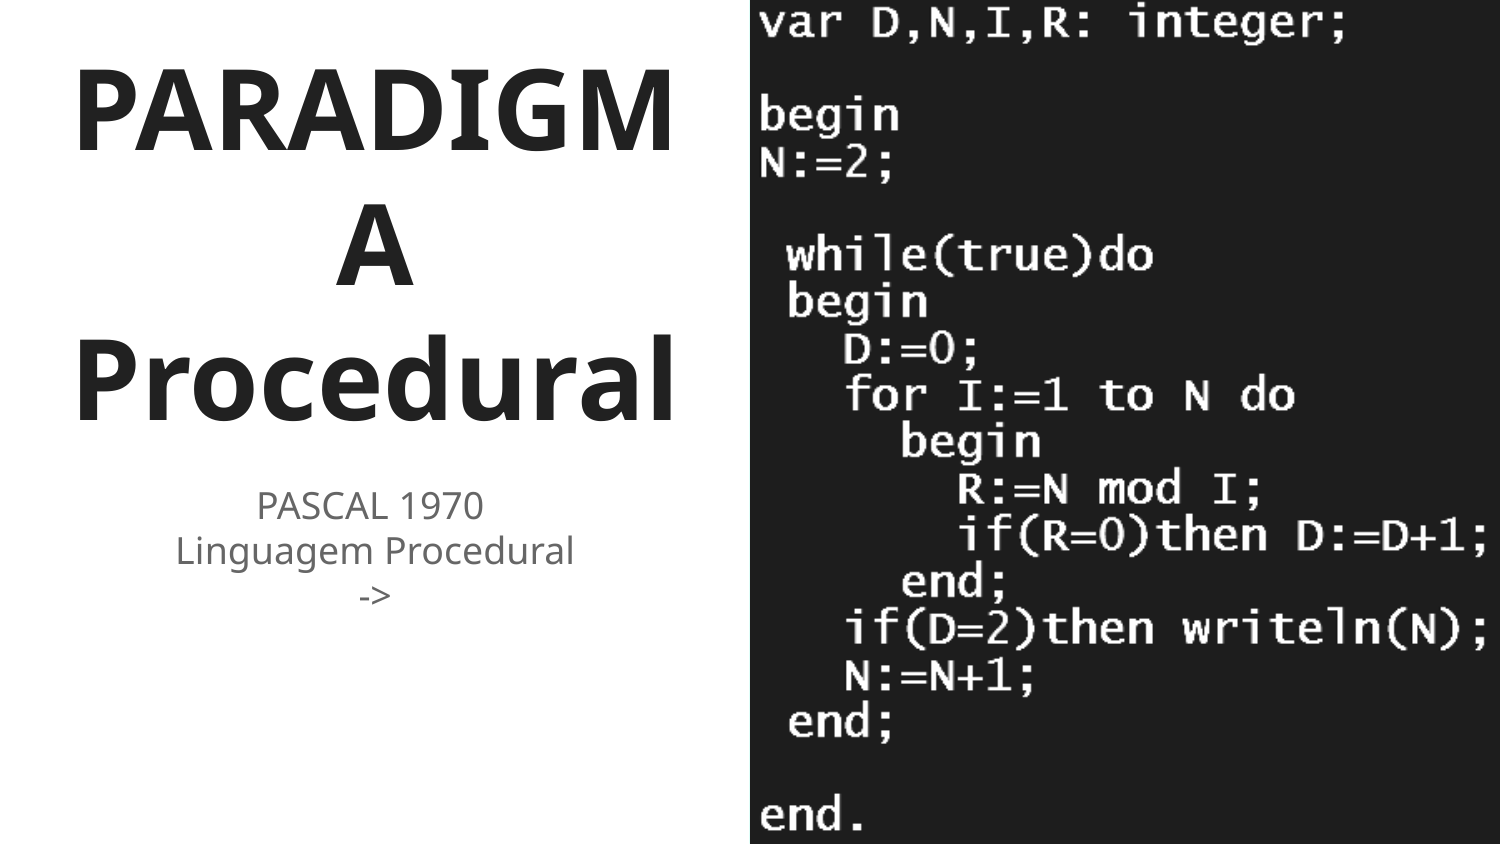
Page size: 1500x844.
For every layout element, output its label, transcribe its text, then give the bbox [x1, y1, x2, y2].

subtitle PASCAL 1970 Linguagem Procedural -> [43, 466, 708, 688]
title PARADIGMA Procedural [43, 177, 708, 458]
picture [750, 0, 1500, 844]
